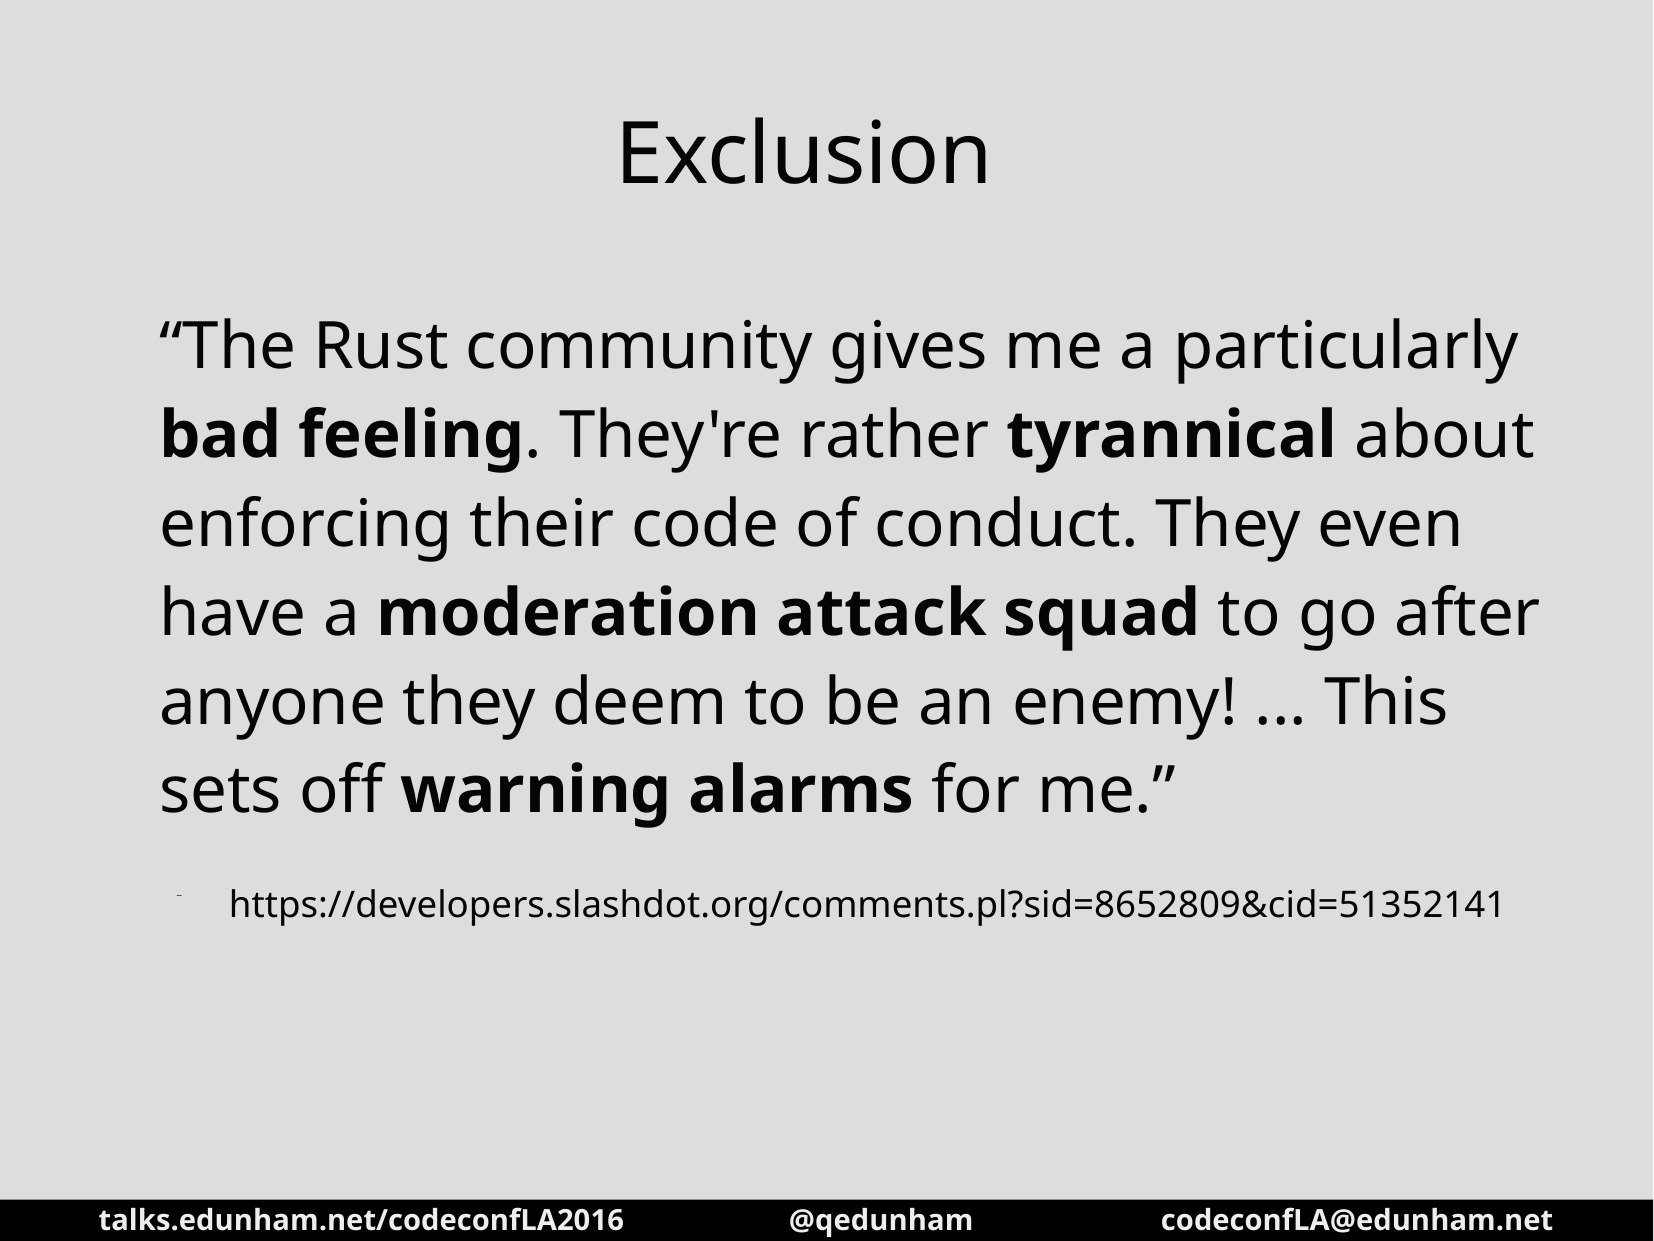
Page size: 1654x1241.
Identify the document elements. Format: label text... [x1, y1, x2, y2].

list “The Rust community gives me a particularly bad feeling. They're rather tyrannical about enforcing their code of conduct. They even have a moderation attack squad to go after anyone they deem to be an enemy! ... This sets off warning alarms for me.” https://developers.slashdot.org/comments.pl?sid=8652809&cid=51352141 [90, 299, 1546, 1019]
title Exclusion [15, 47, 1594, 253]
